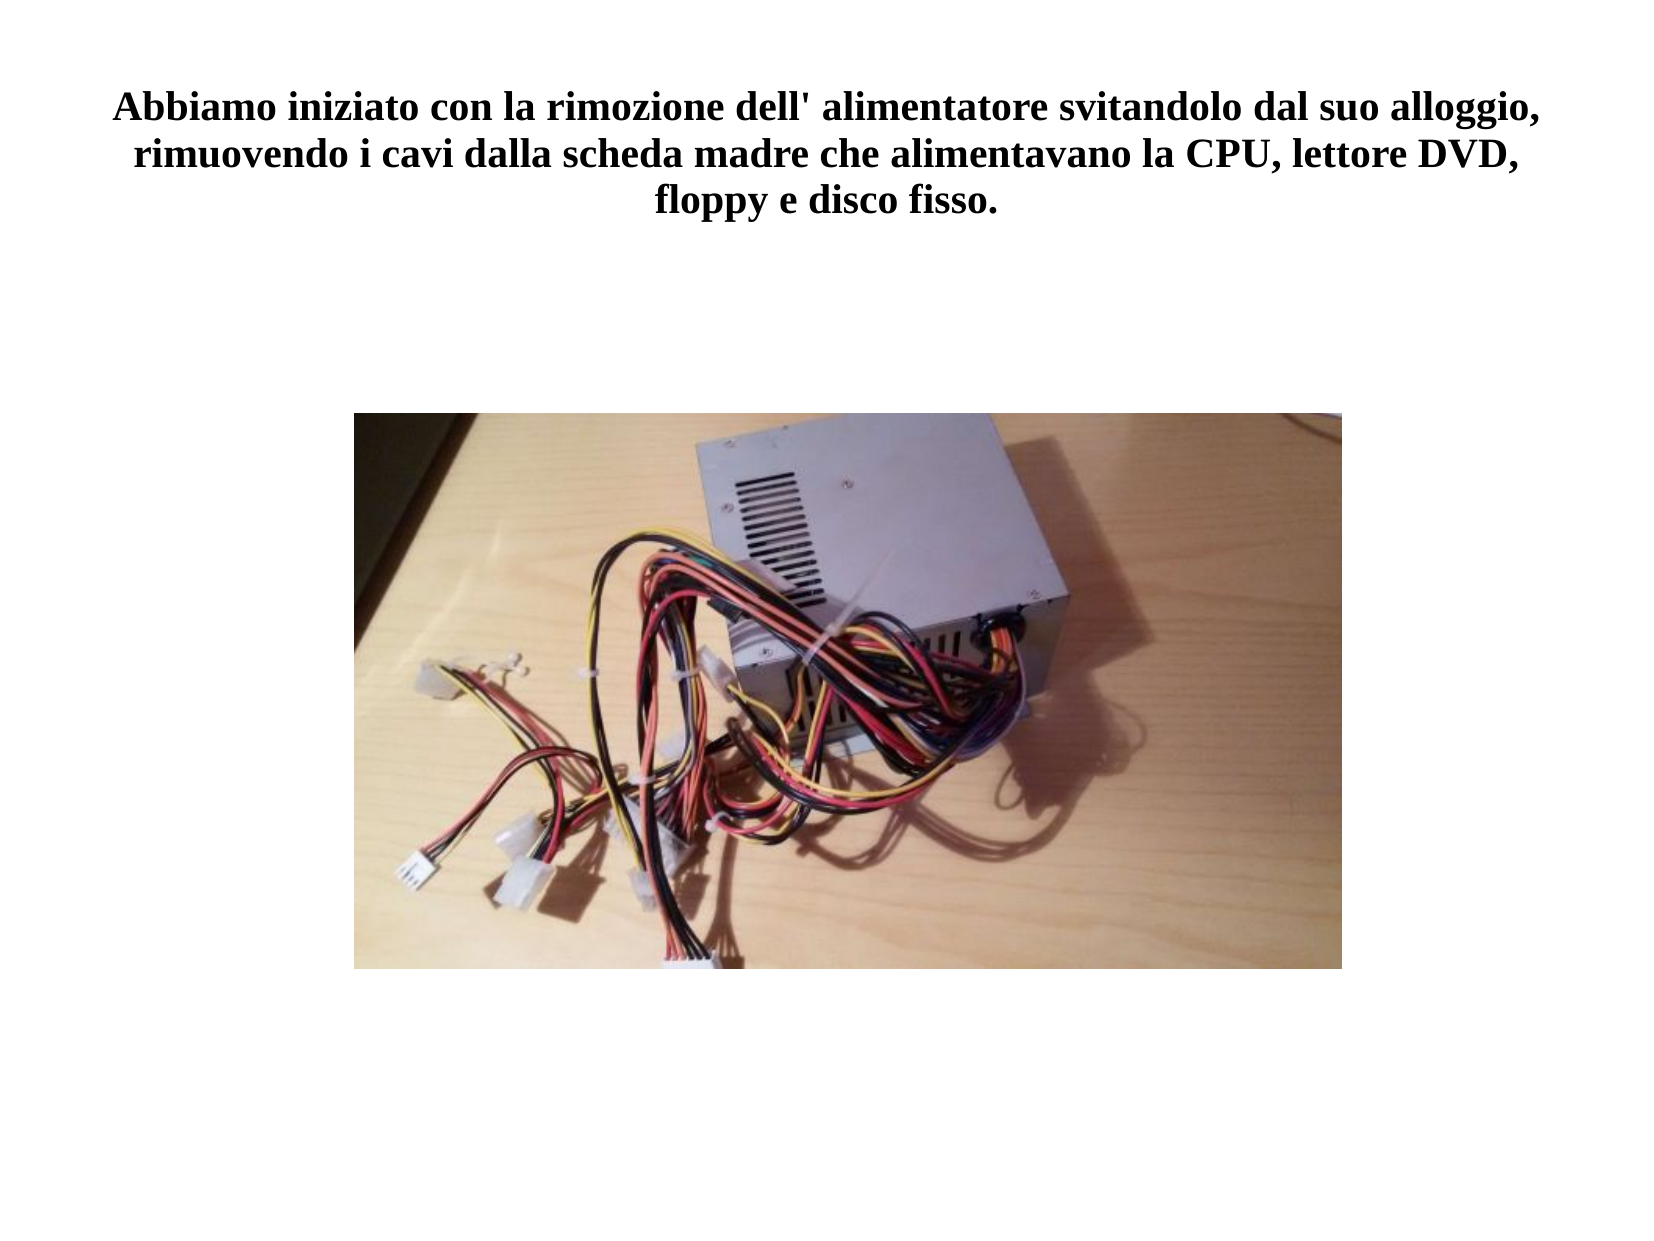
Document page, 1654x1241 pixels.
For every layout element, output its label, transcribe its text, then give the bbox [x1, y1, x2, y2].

title Abbiamo iniziato con la rimozione dell' alimentatore svitandolo dal suo alloggio, rimuovendo i cavi dalla scheda madre che alimentavano la CPU, lettore DVD, floppy e disco fisso. [82, 49, 1571, 257]
picture [354, 413, 1342, 969]
